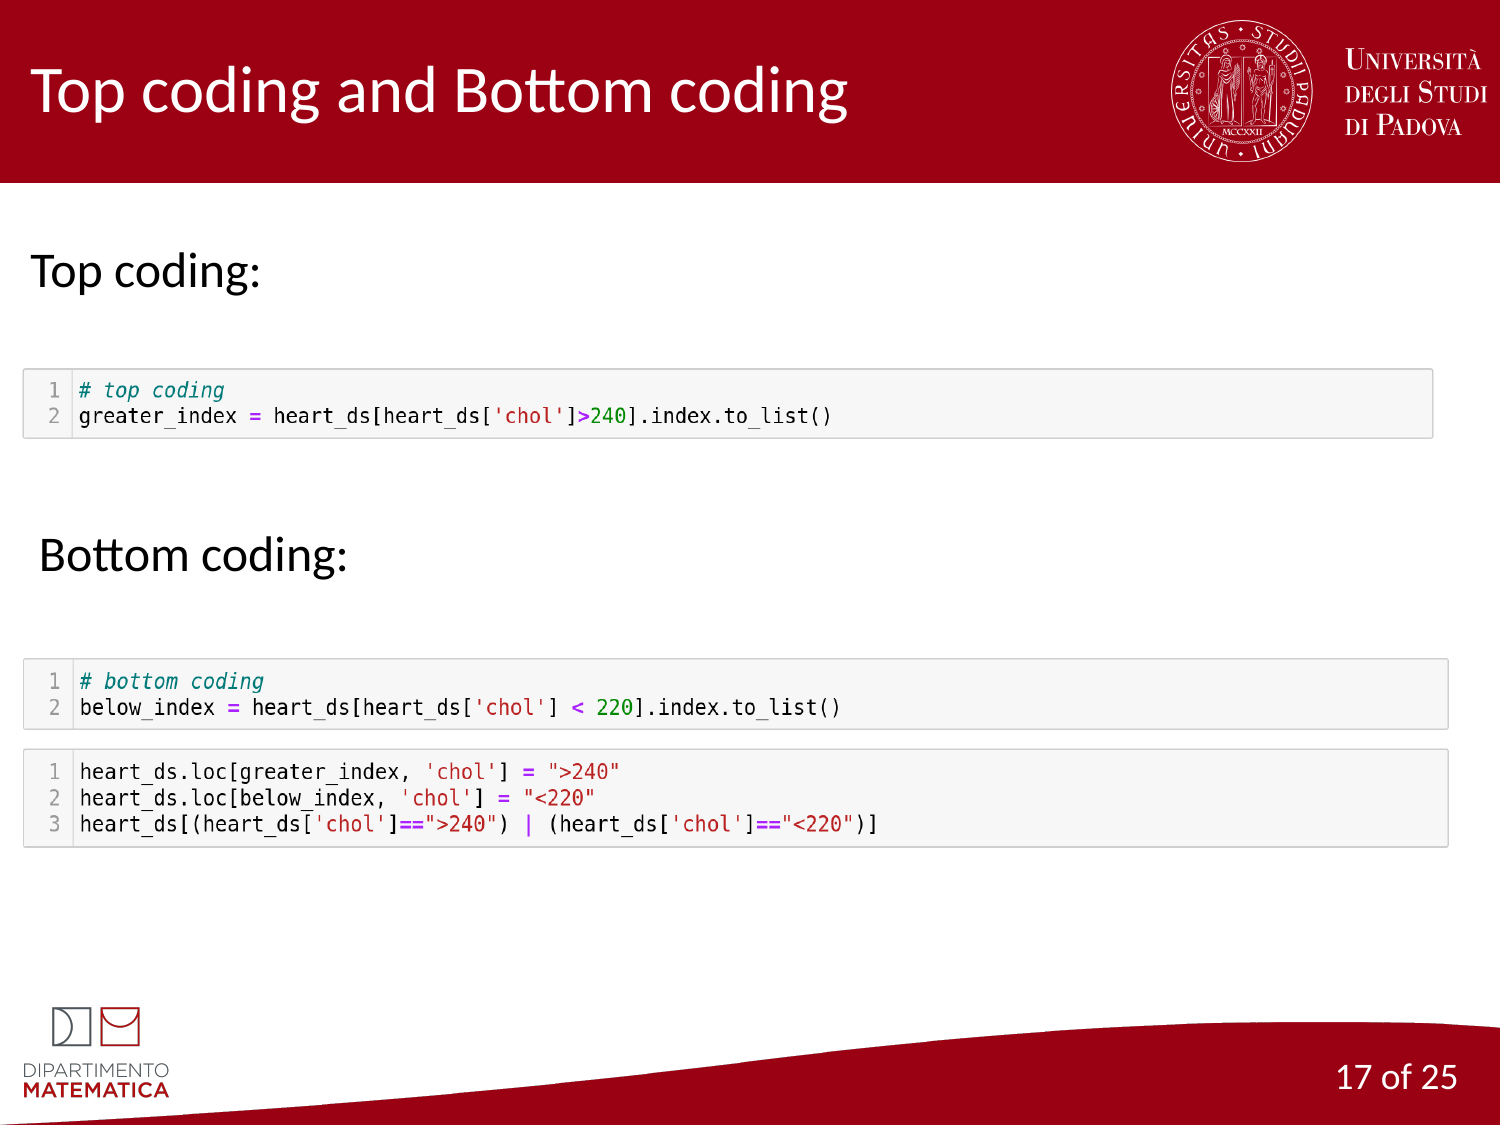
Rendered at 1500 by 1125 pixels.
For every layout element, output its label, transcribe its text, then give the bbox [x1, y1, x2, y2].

picture [15, 358, 1449, 448]
slide_number <number> of 25 [1136, 1044, 1474, 1104]
picture [21, 643, 1456, 858]
picture [1171, 20, 1487, 162]
picture [0, 1007, 1500, 1125]
title Top coding and Bottom coding [0, 0, 1159, 183]
list Top coding: [0, 147, 1104, 298]
text_box Bottom coding: [24, 526, 365, 592]
